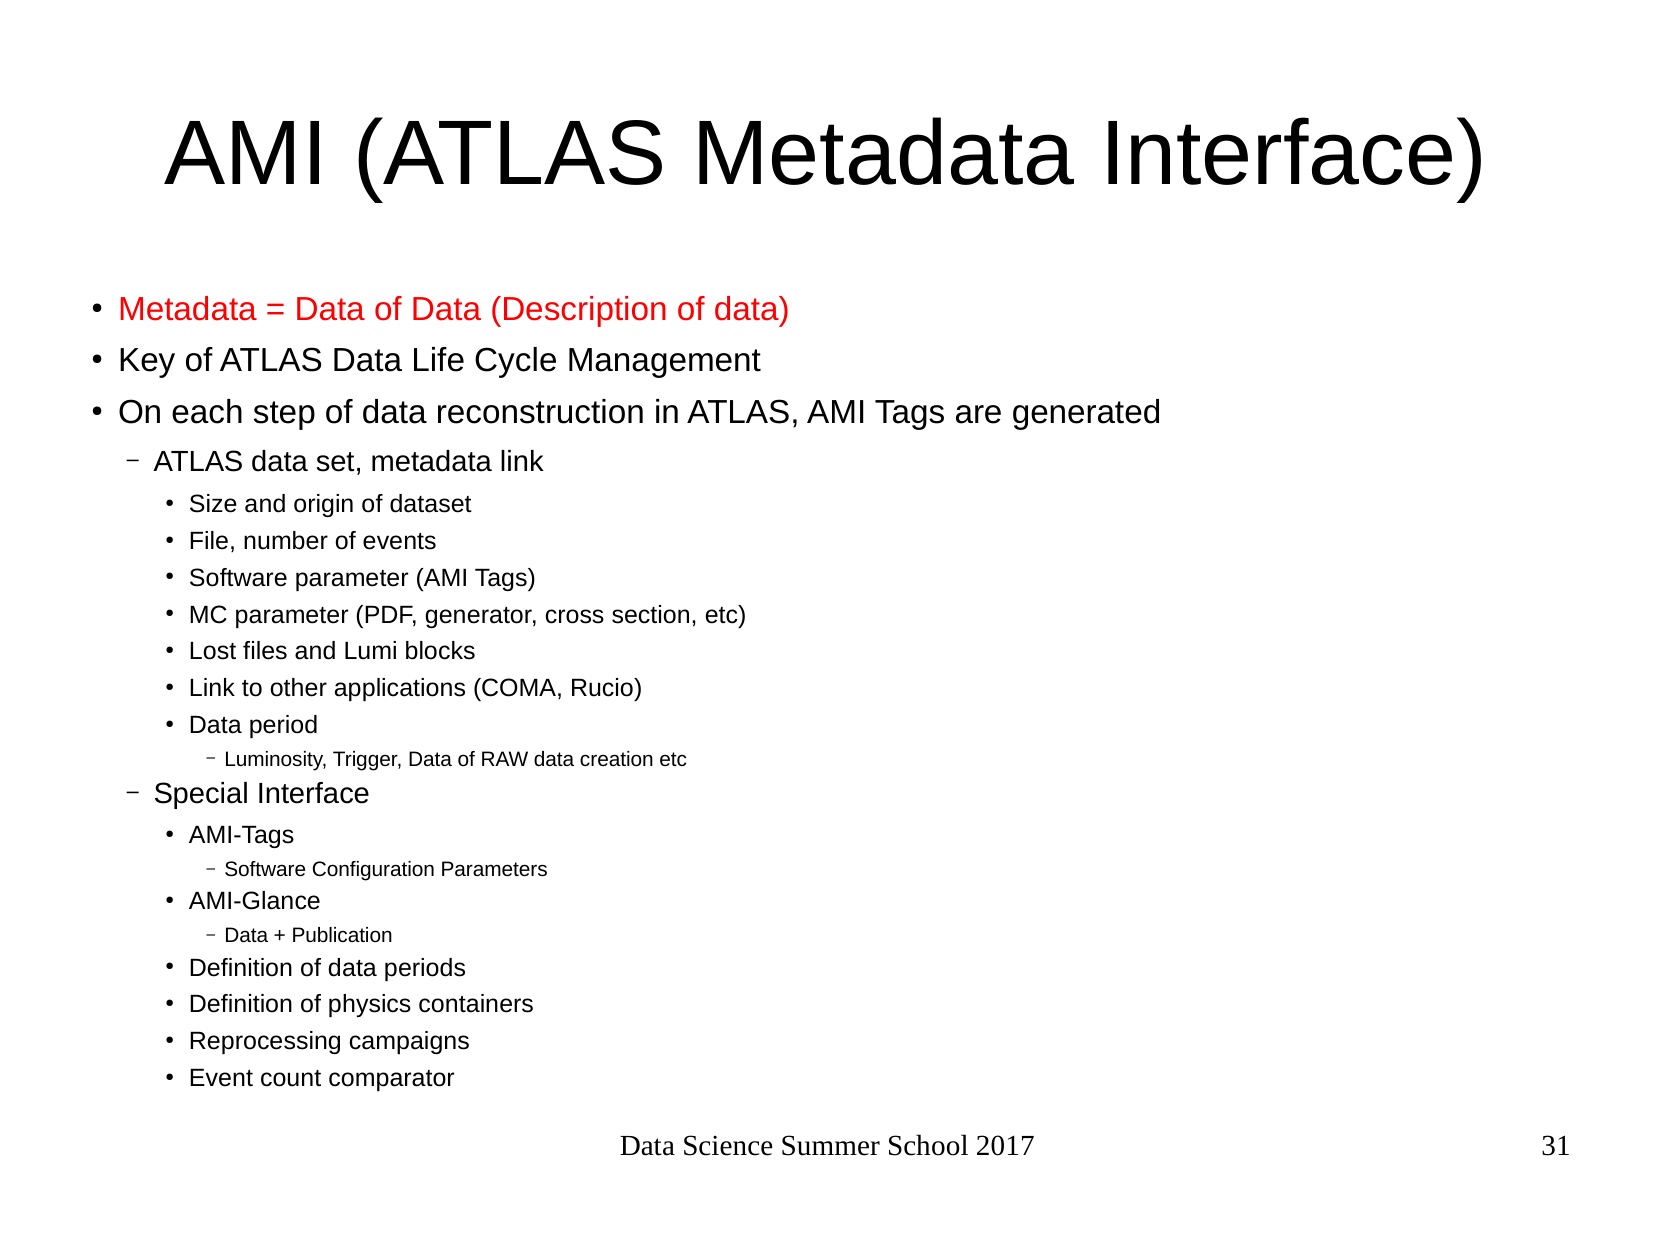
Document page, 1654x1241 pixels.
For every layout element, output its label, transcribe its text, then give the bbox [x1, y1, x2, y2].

list Metadata = Data of Data (Description of data) Key of ATLAS Data Life Cycle Management On each step of data reconstruction in ATLAS, AMI Tags are generated ATLAS data set, metadata link Size and origin of dataset File, number of events Software parameter (AMI Tags) MC parameter (PDF, generator, cross section, etc) Lost files and Lumi blocks Link to other applications (COMA, Rucio) Data period Luminosity, Trigger, Data of RAW data creation etc Special Interface AMI-Tags Software Configuration Parameters AMI-Glance Data + Publication Definition of data periods Definition of physics containers Reprocessing campaigns Event count comparator [82, 290, 1546, 1096]
title AMI (ATLAS Metadata Interface) [82, 49, 1571, 257]
